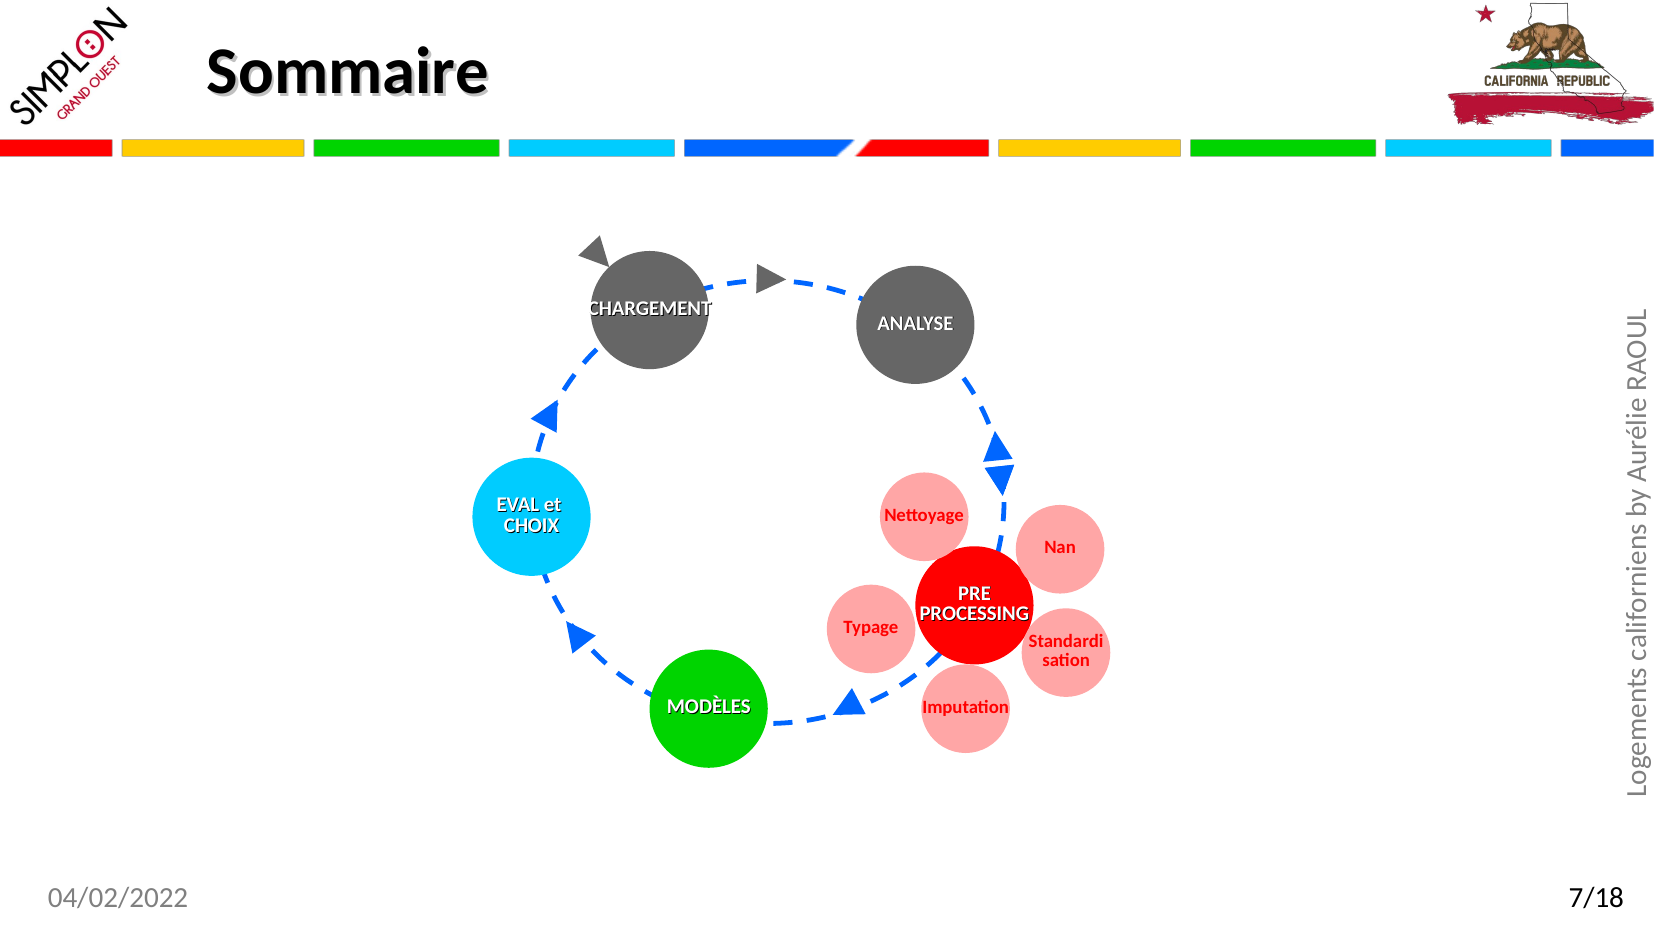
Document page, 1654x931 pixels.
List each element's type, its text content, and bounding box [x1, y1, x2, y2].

text_box CHARGEMENT [590, 250, 709, 370]
picture [0, 2, 1654, 160]
text_box Standardi sation [1021, 608, 1111, 697]
text_box PRE PROCESSING [915, 546, 1034, 665]
text_box Typage [826, 584, 916, 674]
text_box Nan [1015, 504, 1105, 594]
text_box Imputation [921, 664, 1010, 754]
text_box MODÈLES [649, 649, 768, 768]
text_box EVAL et CHOIX [472, 457, 591, 576]
text_box [578, 235, 610, 268]
text_box Nettoyage [879, 472, 969, 562]
title Sommaire [206, 24, 1447, 129]
picture [1446, 0, 1654, 129]
text_box [530, 263, 1015, 724]
text_box ANALYSE [856, 265, 975, 384]
